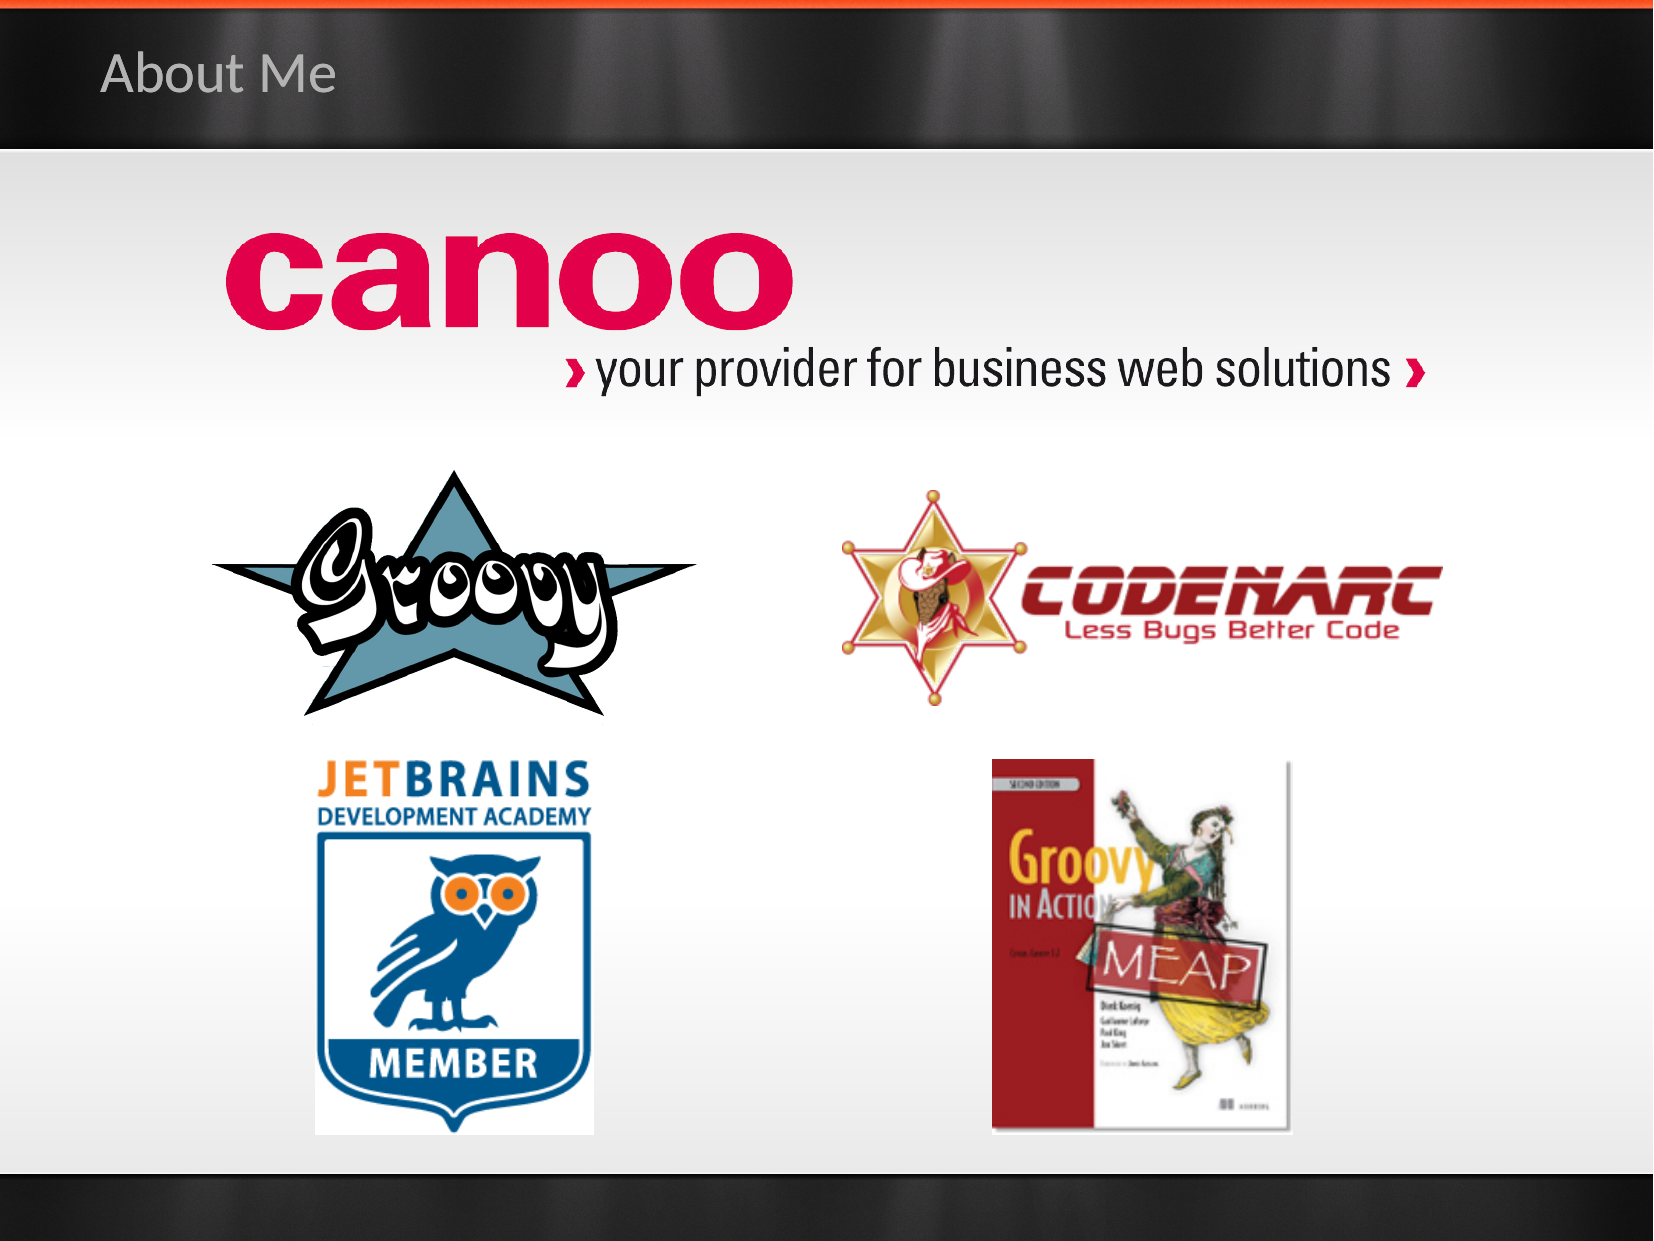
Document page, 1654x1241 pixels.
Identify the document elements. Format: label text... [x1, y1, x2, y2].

picture [0, 0, 1653, 1241]
title About Me [100, 6, 1589, 151]
